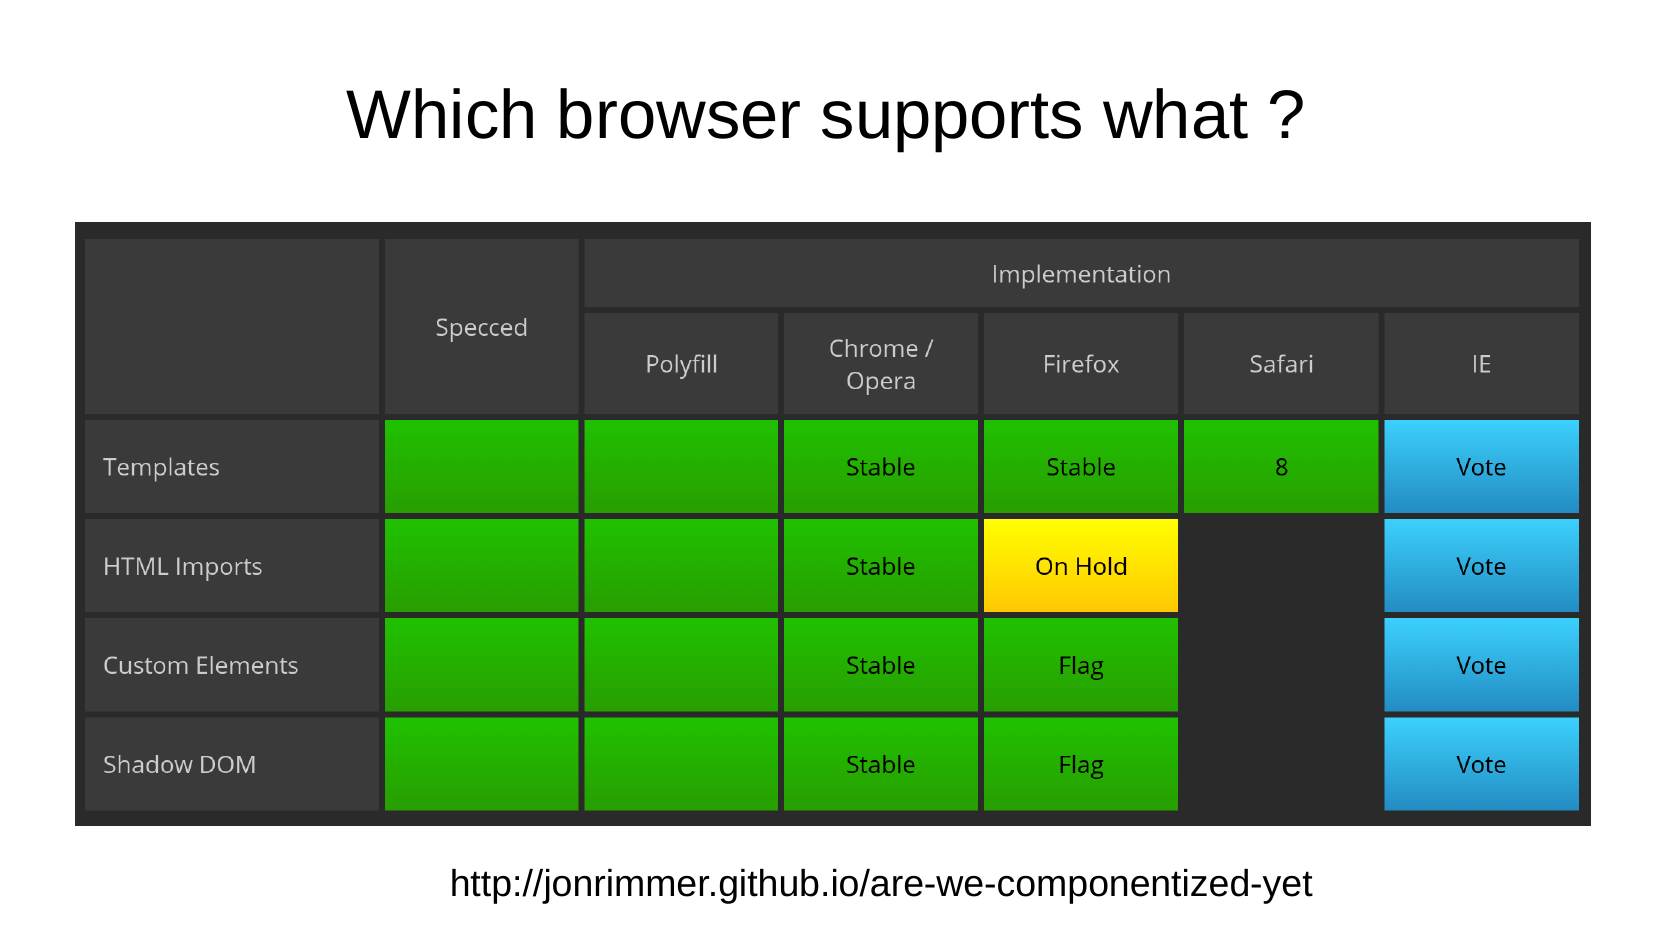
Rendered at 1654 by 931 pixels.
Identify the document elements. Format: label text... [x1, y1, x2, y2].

picture [75, 222, 1591, 826]
text_box http://jonrimmer.github.io/are-we-componentized-yet [435, 855, 1328, 912]
title Which browser supports what ? [82, 37, 1571, 193]
